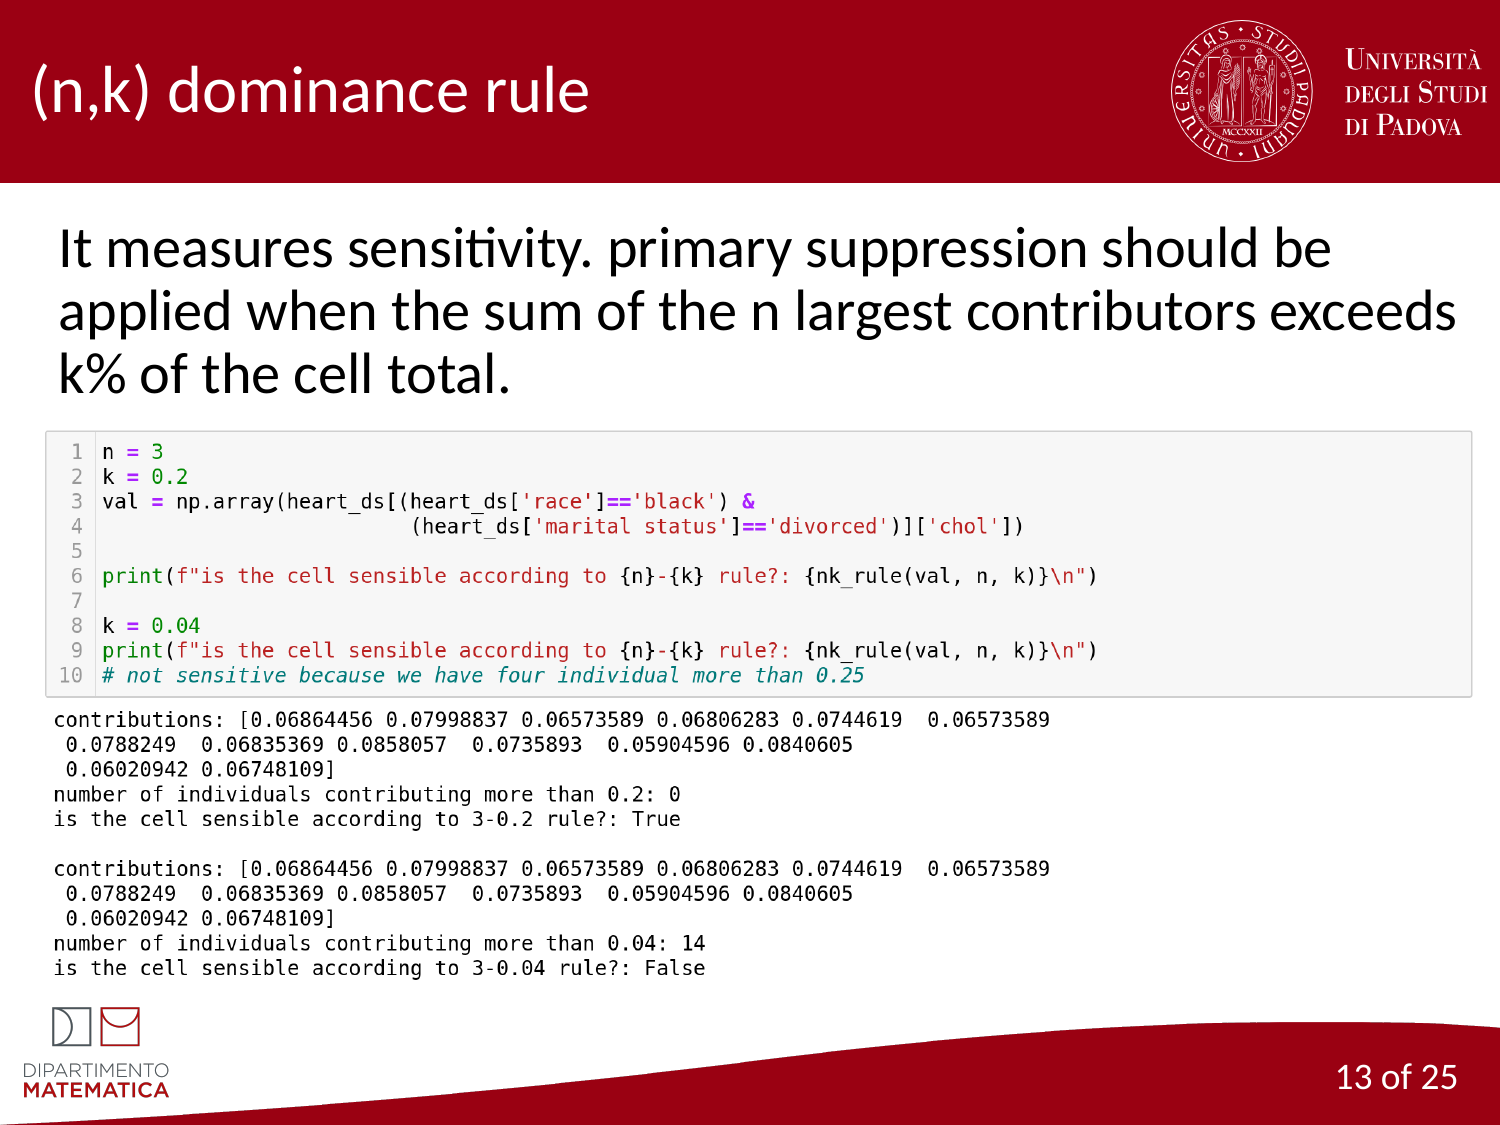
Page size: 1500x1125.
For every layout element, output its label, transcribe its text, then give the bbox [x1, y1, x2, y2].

picture [1171, 20, 1487, 162]
list It measures sensitivity. primary suppression should be applied when the sum of the n largest contributors exceeds k% of the cell total. [0, 210, 1492, 924]
picture [0, 1007, 1500, 1125]
picture [36, 414, 1478, 991]
slide_number <number> of 25 [1136, 1044, 1474, 1104]
title (n,k) dominance rule [0, 0, 1159, 183]
